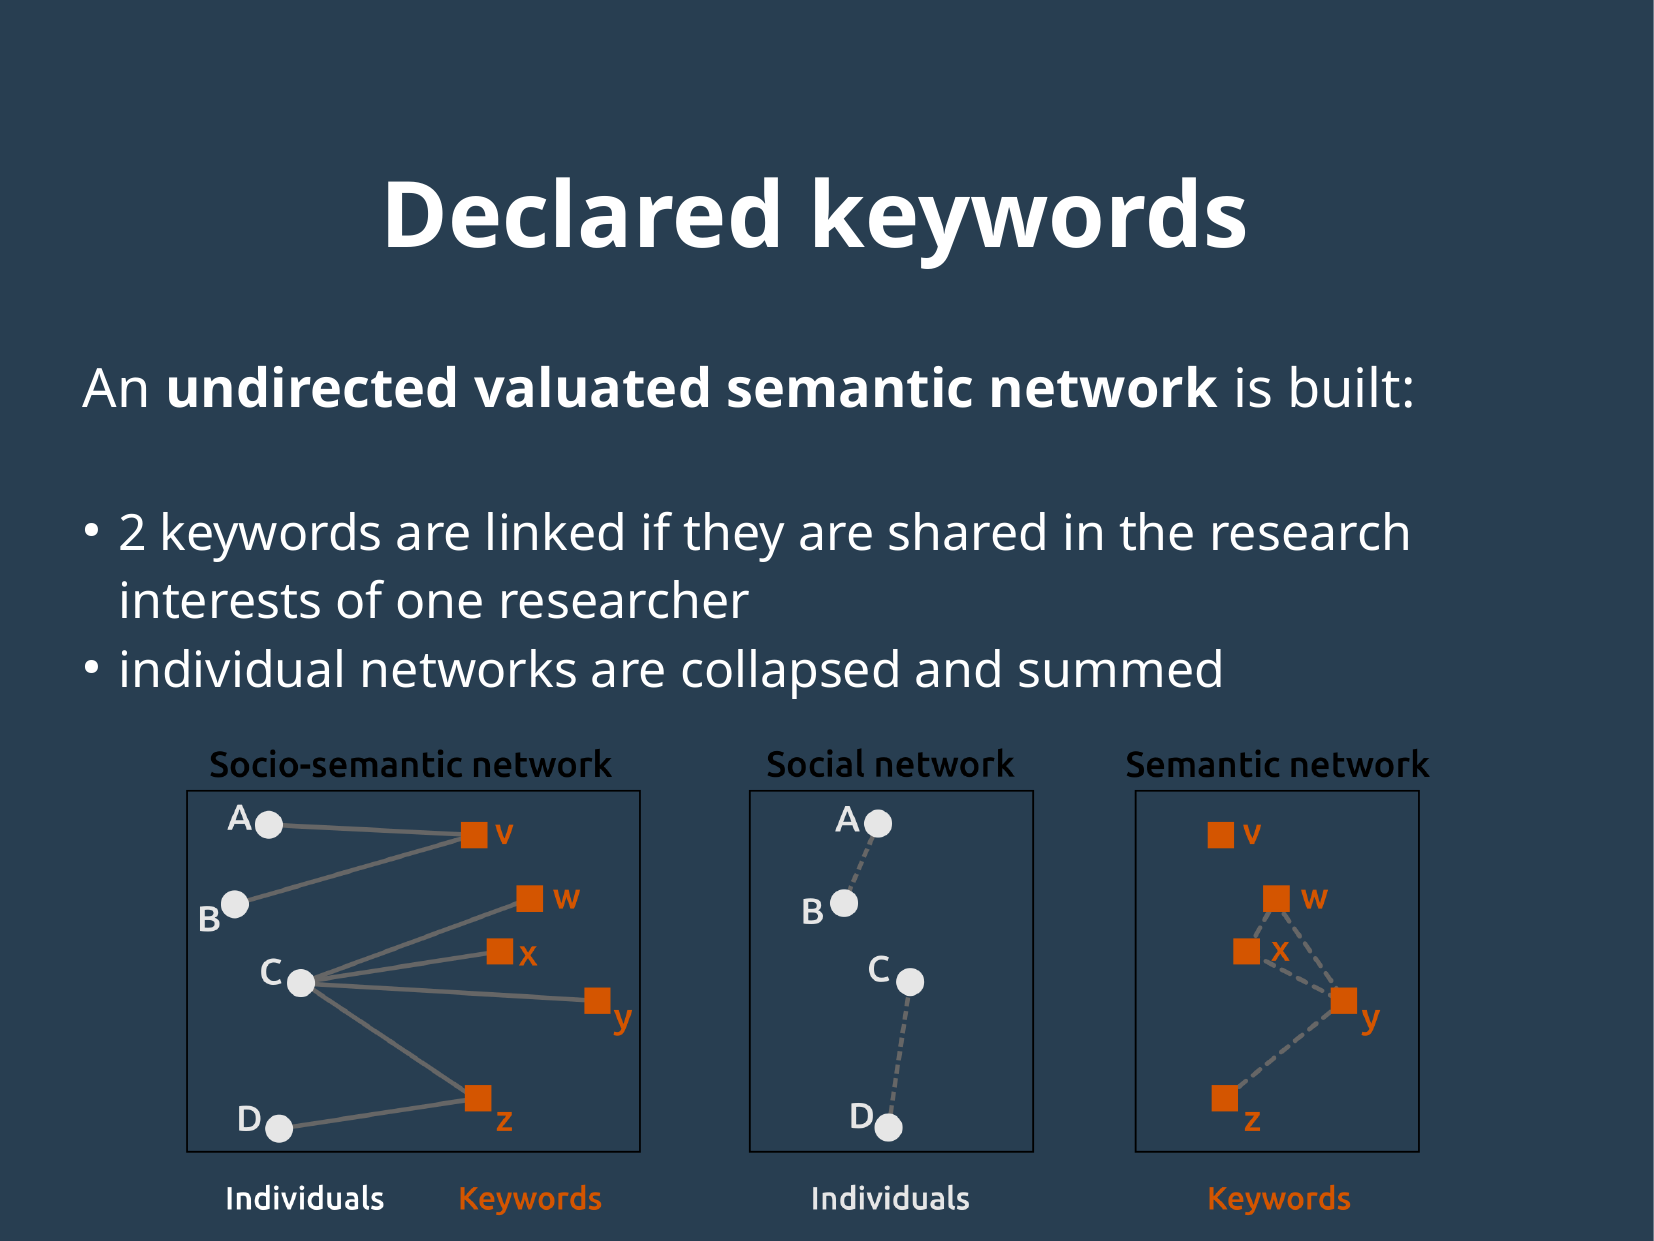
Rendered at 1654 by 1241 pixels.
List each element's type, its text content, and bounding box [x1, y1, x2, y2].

subtitle An undirected valuated semantic network is built: 2 keywords are linked if they are shared in the research interests of one researcher individual networks are collapsed and summed [82, 324, 1607, 727]
title Declared keywords [82, 108, 1571, 316]
picture [0, 0, 1654, 1241]
